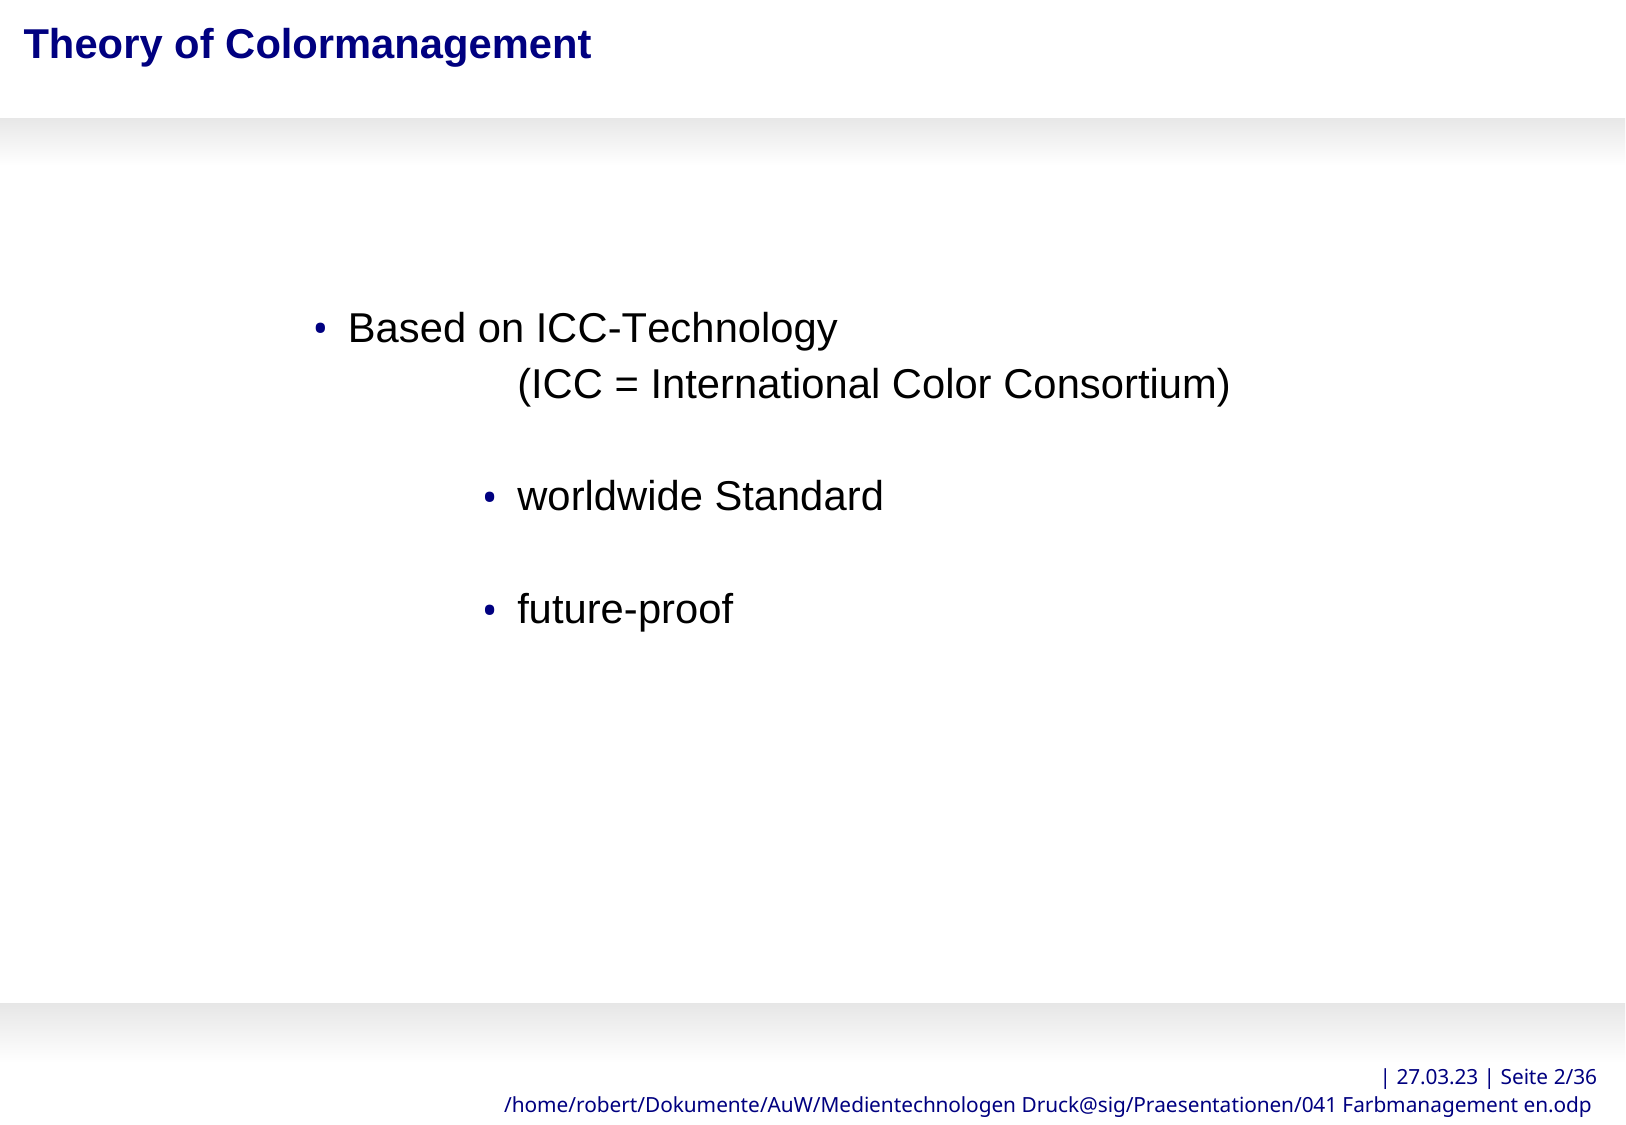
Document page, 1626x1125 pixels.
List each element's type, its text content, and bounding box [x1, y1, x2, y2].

list Based on ICC-Technology (ICC = International Color Consortium) worldwide Standard future-proof [265, 295, 1588, 789]
title Theory of Colormanagement [23, 11, 1600, 130]
